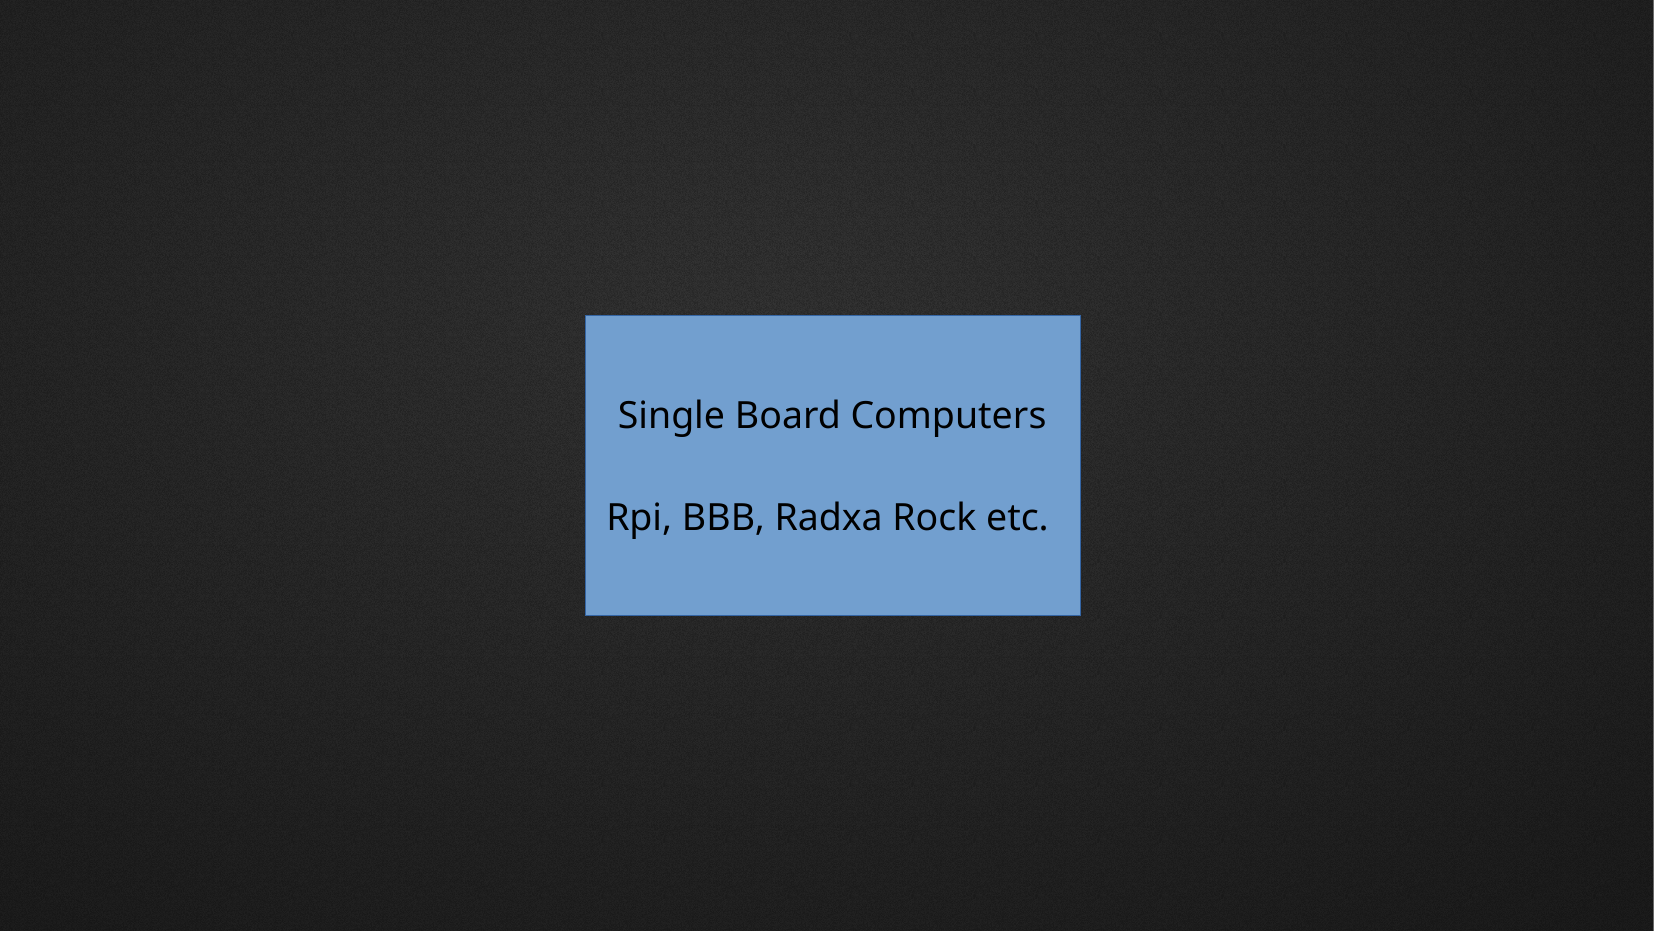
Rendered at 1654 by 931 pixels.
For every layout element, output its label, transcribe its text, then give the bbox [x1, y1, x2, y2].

picture [0, 0, 1654, 931]
text_box Single Board Computers Rpi, BBB, Radxa Rock etc. [585, 315, 1081, 616]
